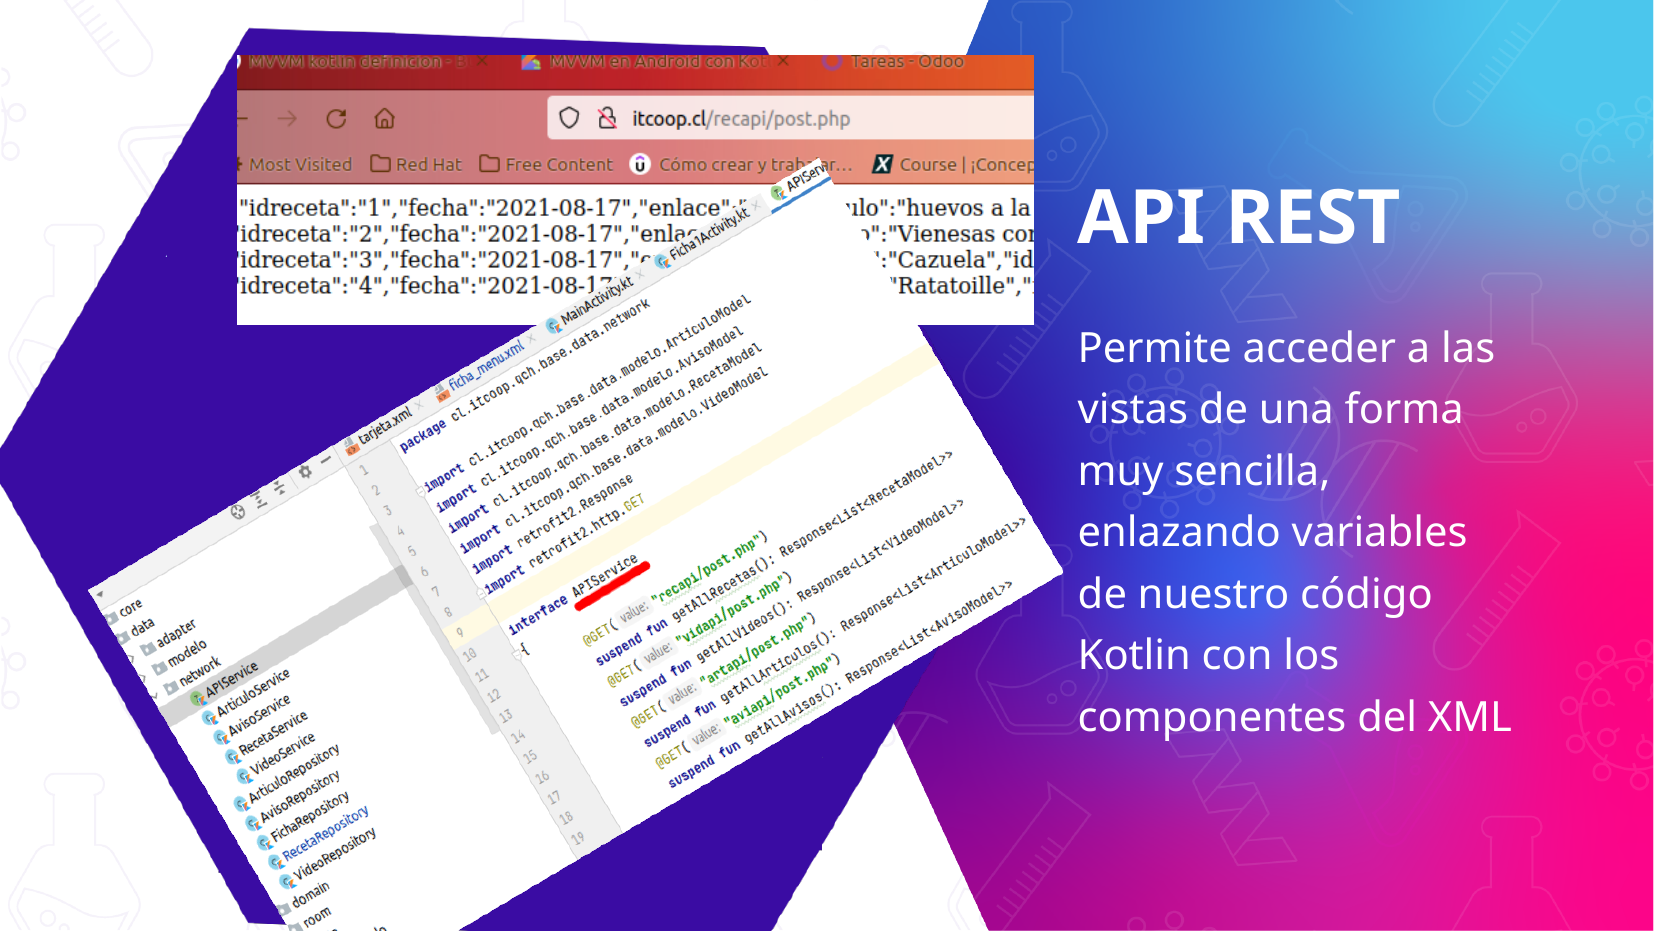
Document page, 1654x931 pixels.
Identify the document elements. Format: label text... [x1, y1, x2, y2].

text_box Permite acceder a las vistas de una forma muy sencilla, enlazando variables de nuestro código Kotlin con los componentes del XML [1062, 305, 1536, 739]
picture [0, 0, 1654, 931]
text_box API REST [1062, 147, 1640, 257]
